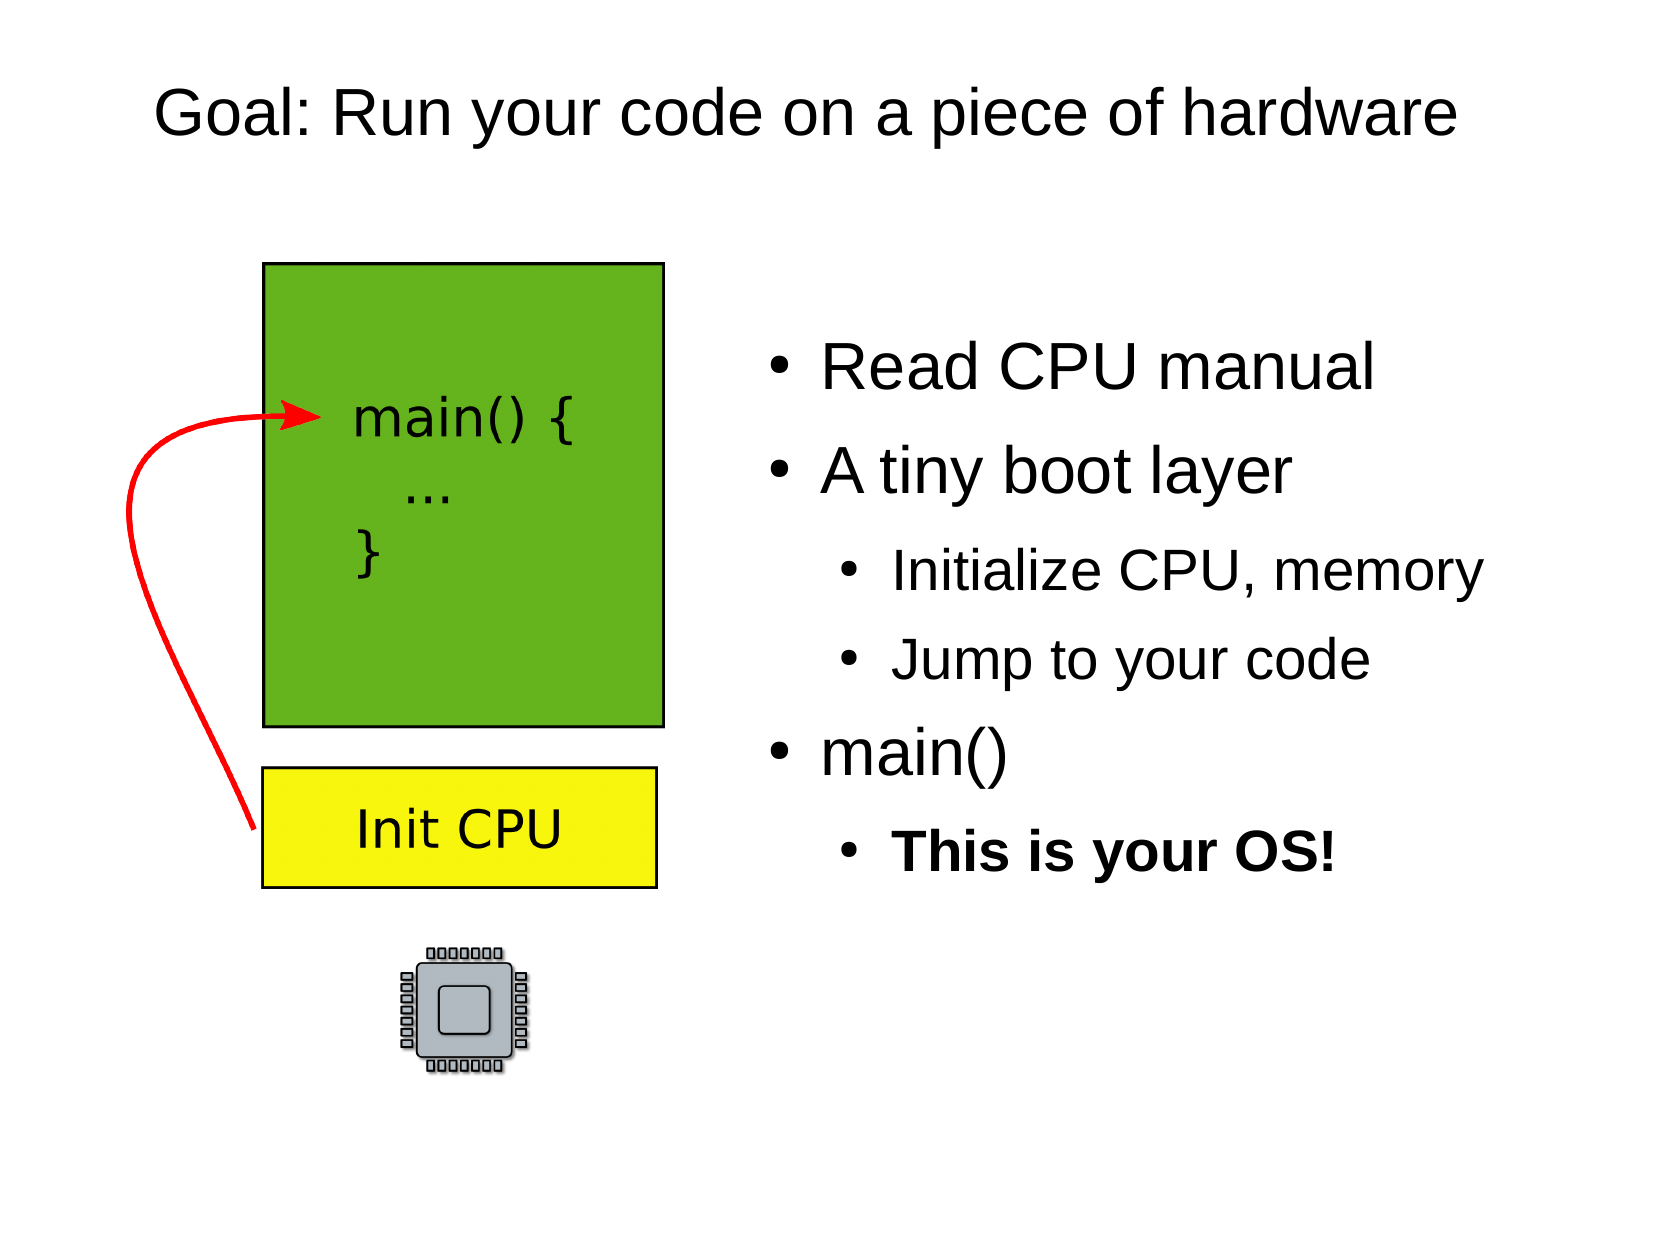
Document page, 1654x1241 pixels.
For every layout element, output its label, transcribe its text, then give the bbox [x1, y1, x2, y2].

list Read CPU manual A tiny boot layer Initialize CPU, memory Jump to your code main() This is your OS! [750, 225, 1613, 1160]
picture [126, 262, 665, 1085]
list Goal: Run your code on a piece of hardware [82, 75, 1576, 151]
